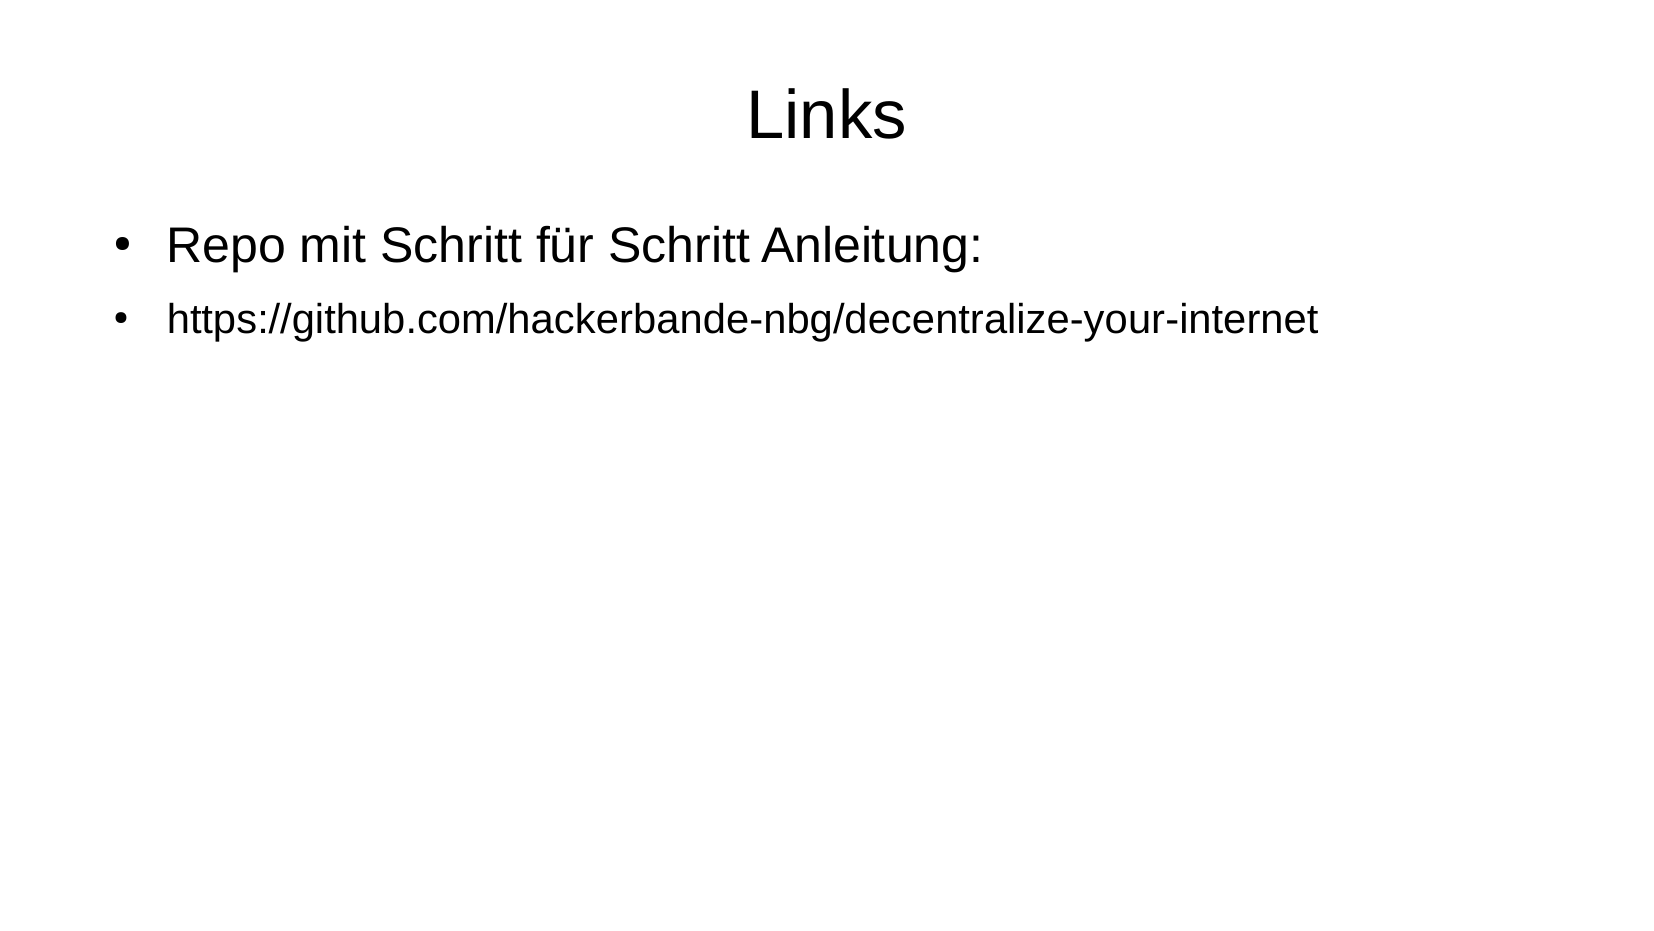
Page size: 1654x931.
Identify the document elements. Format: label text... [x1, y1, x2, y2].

list Repo mit Schritt für Schritt Anleitung: https://github.com/hackerbande-nbg/decentralize-your-internet [82, 217, 1571, 668]
title Links [82, 37, 1571, 193]
